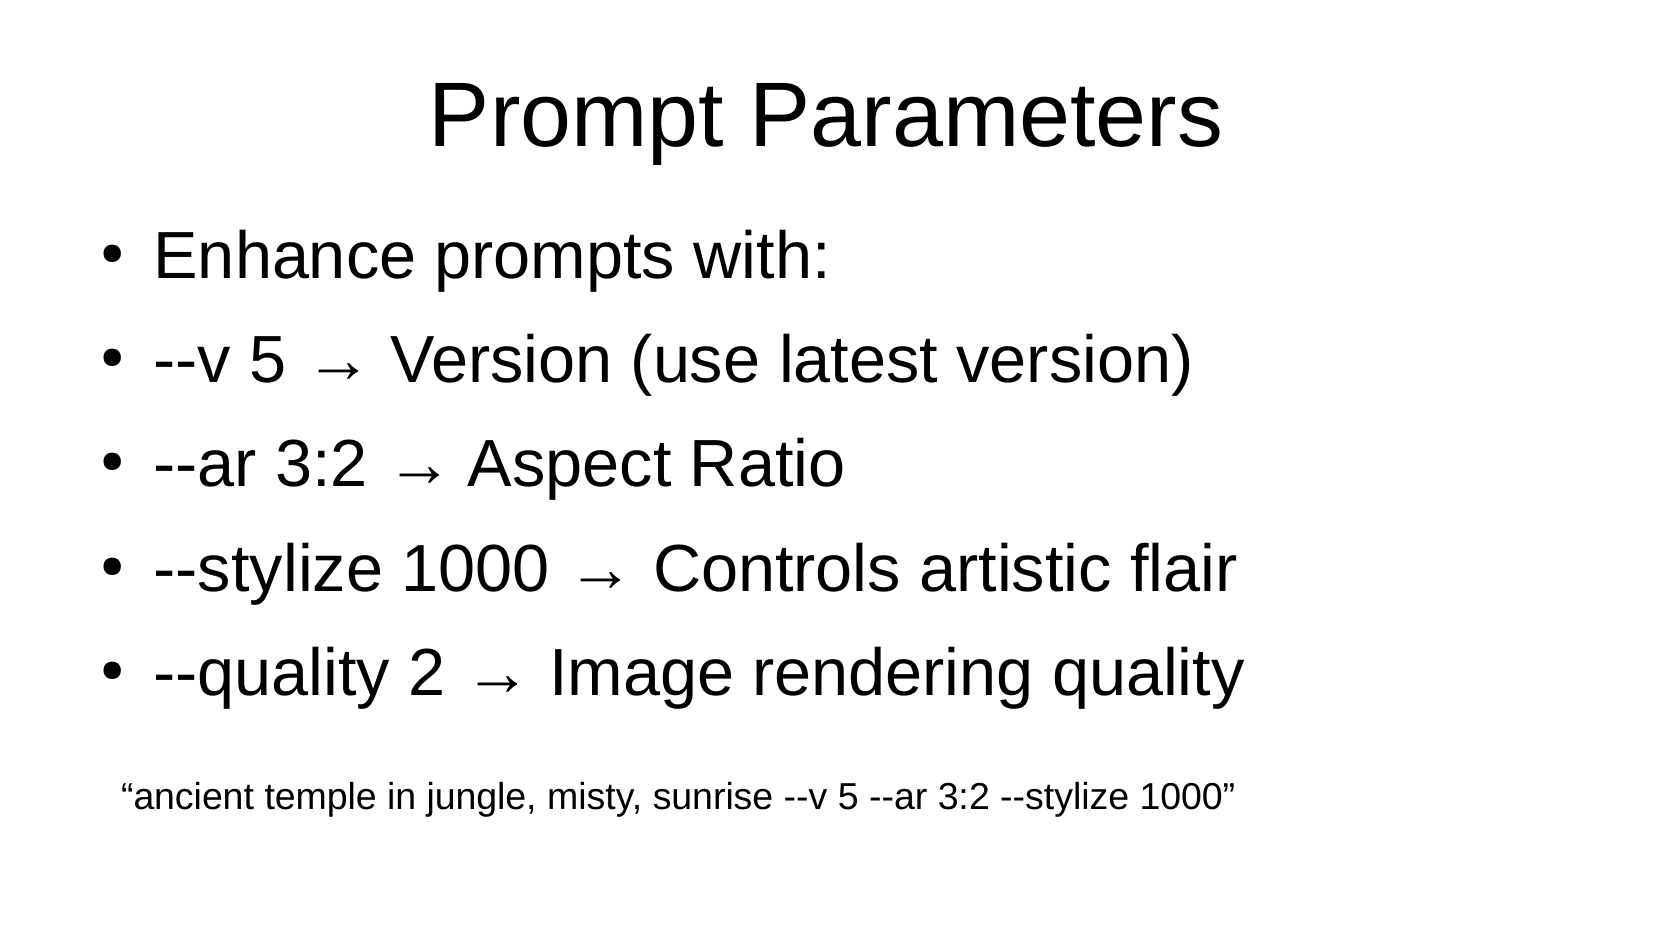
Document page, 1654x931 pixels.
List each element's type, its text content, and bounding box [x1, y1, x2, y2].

text_box “ancient temple in jungle, misty, sunrise --v 5 --ar 3:2 --stylize 1000” [106, 767, 1335, 867]
title Prompt Parameters [82, 37, 1571, 193]
list Enhance prompts with: --v 5 → Version (use latest version) --ar 3:2 → Aspect Ratio --stylize 1000 → Controls artistic flair --quality 2 → Image rendering quality [82, 217, 1571, 758]
